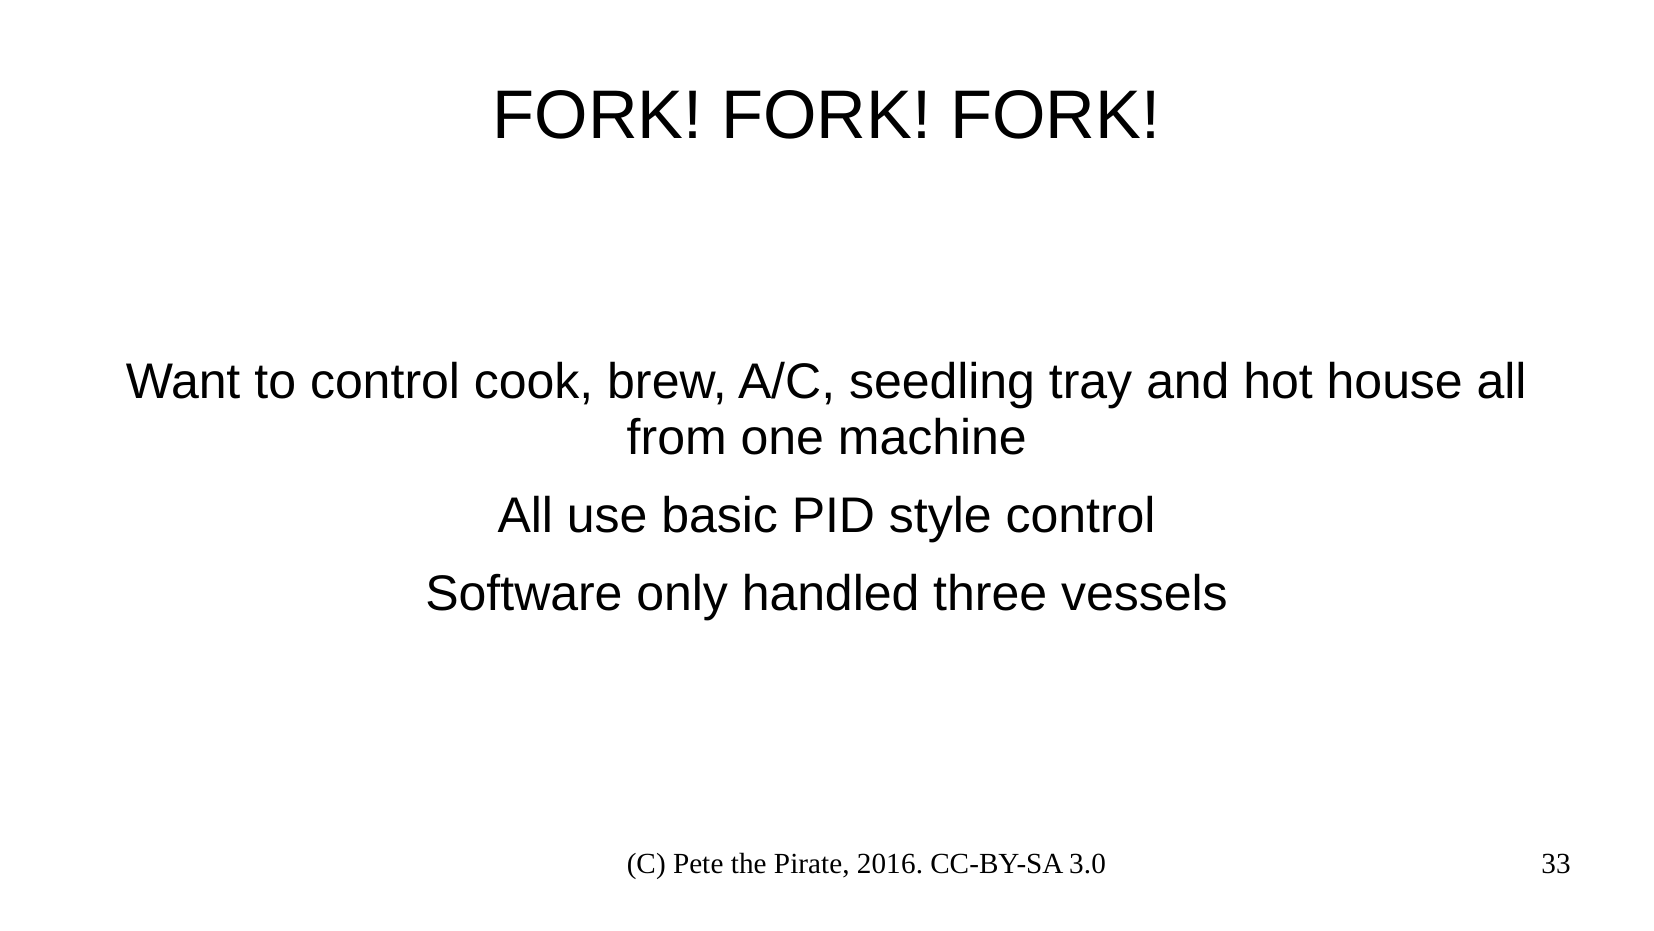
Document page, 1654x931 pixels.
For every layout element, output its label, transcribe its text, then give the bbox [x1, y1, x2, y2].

title FORK! FORK! FORK! [82, 37, 1571, 193]
list Want to control cook, brew, A/C, seedling tray and hot house all from one machine All use basic PID style control Software only handled three vessels [82, 217, 1571, 757]
